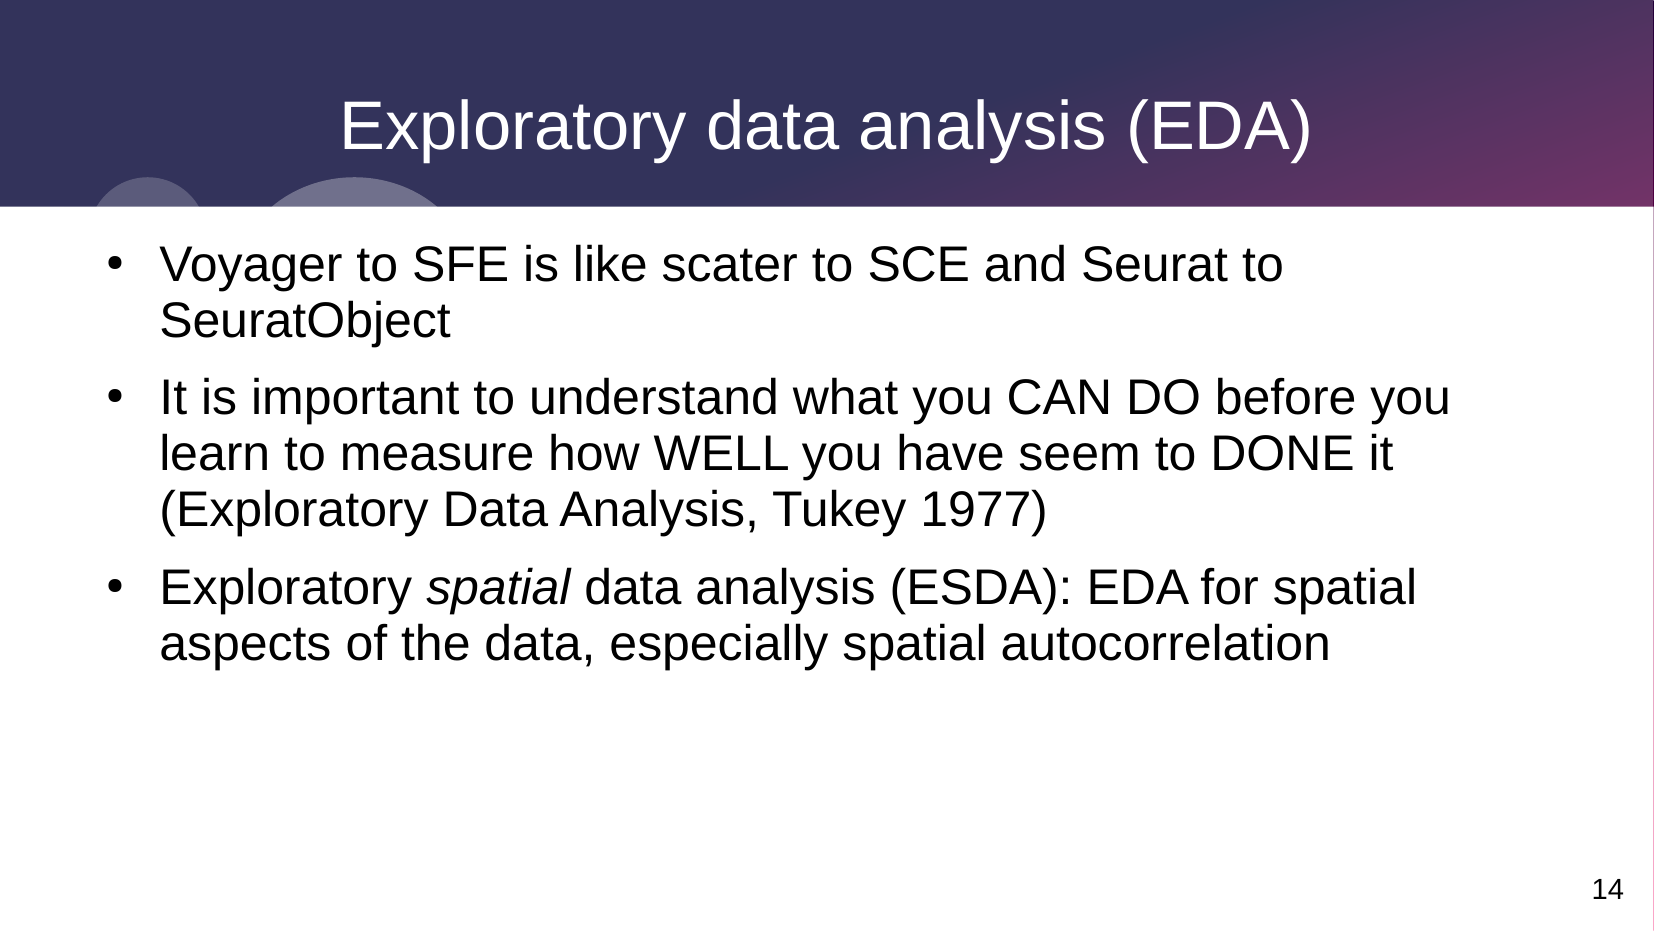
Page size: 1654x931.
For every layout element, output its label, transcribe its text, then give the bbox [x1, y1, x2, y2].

list Voyager to SFE is like scater to SCE and Seurat to SeuratObject It is important to understand what you CAN DO before you learn to measure how WELL you have seem to DONE it (Exploratory Data Analysis, Tukey 1977) Exploratory spatial data analysis (ESDA): EDA for spatial aspects of the data, especially spatial autocorrelation [88, 236, 1565, 827]
title Exploratory data analysis (EDA) [88, 44, 1565, 207]
